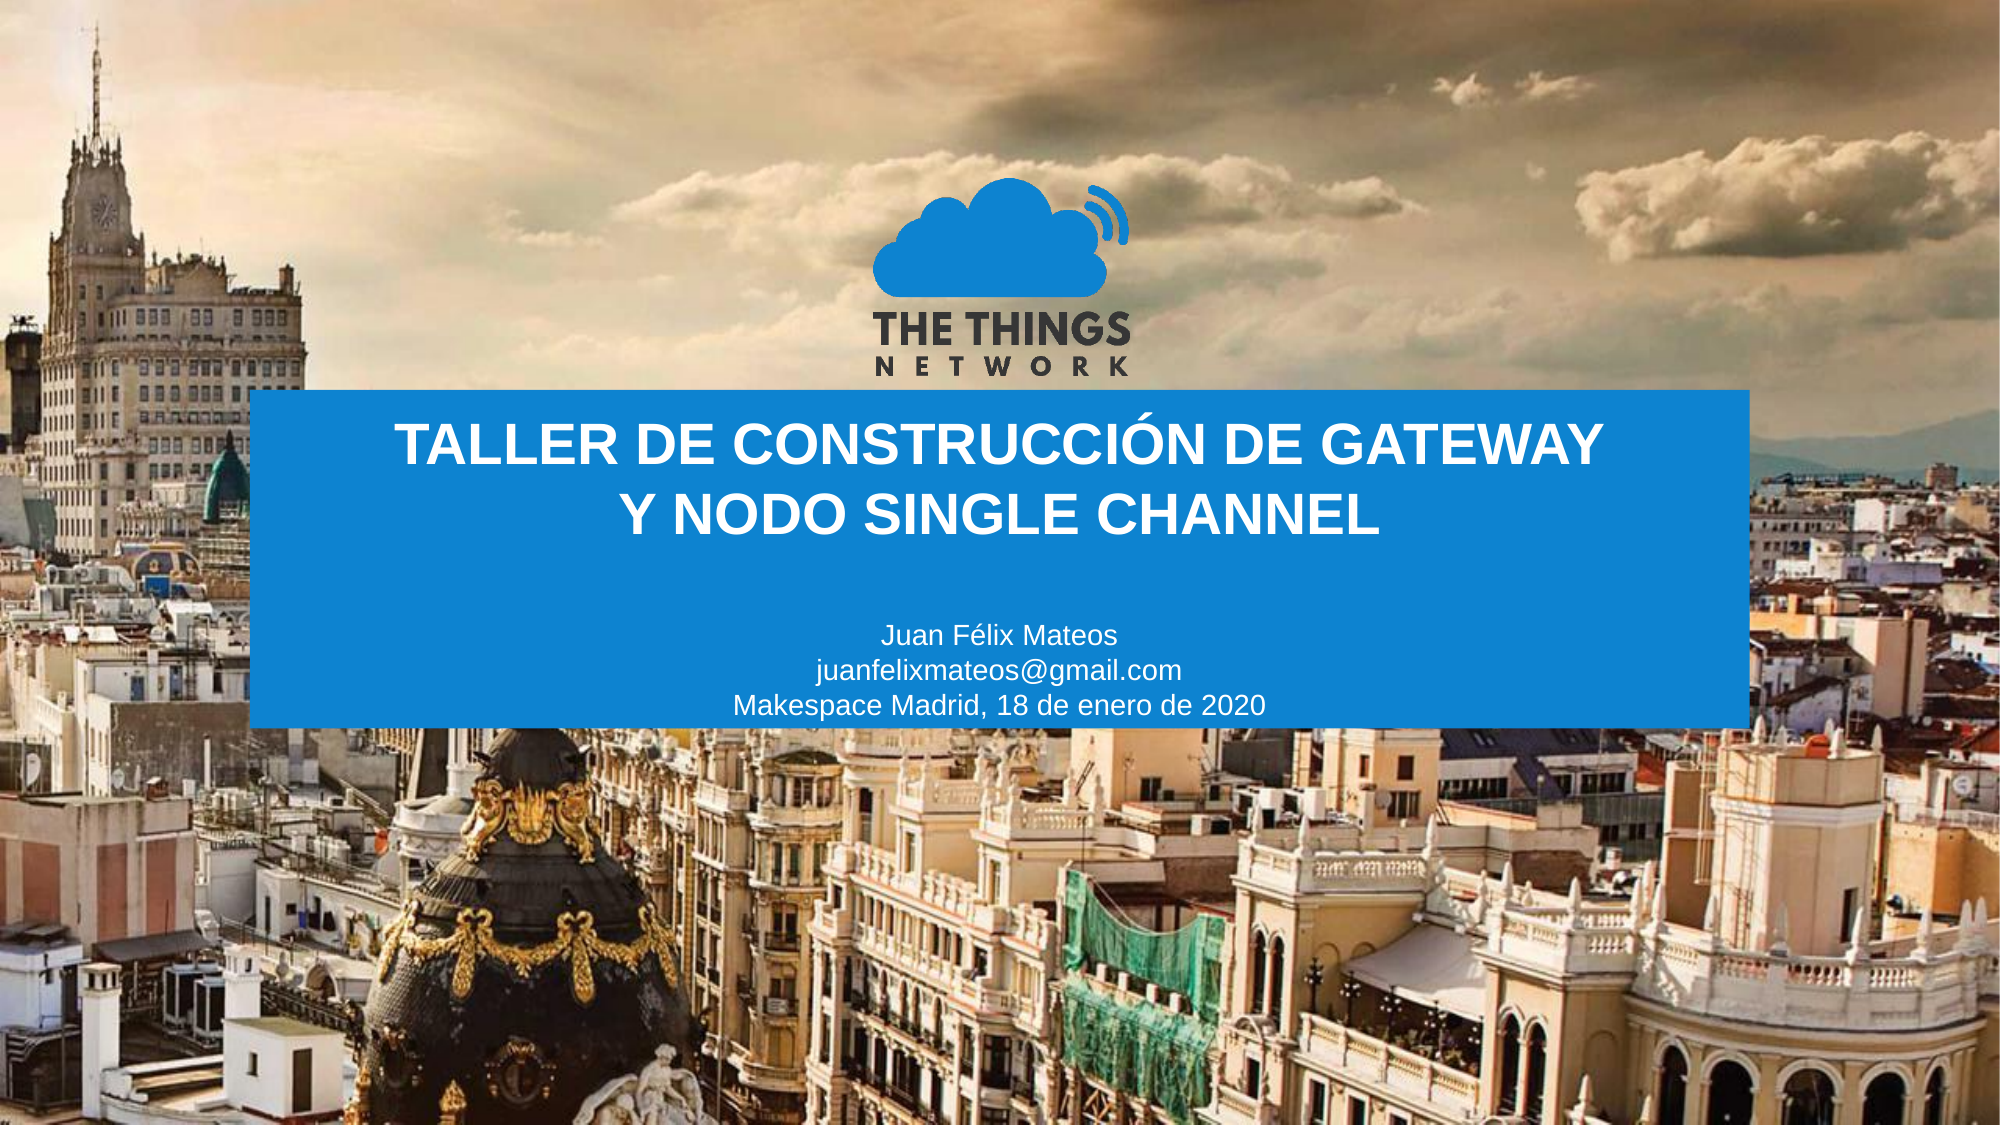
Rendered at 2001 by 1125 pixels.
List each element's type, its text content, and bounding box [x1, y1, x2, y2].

picture [0, 0, 2000, 1125]
text_box TALLER DE CONSTRUCCIÓN DE GATEWAY Y NODO SINGLE CHANNEL Juan Félix Mateos juanfelixmateos@gmail.com Makespace Madrid, 18 de enero de 2020 [249, 389, 1750, 729]
